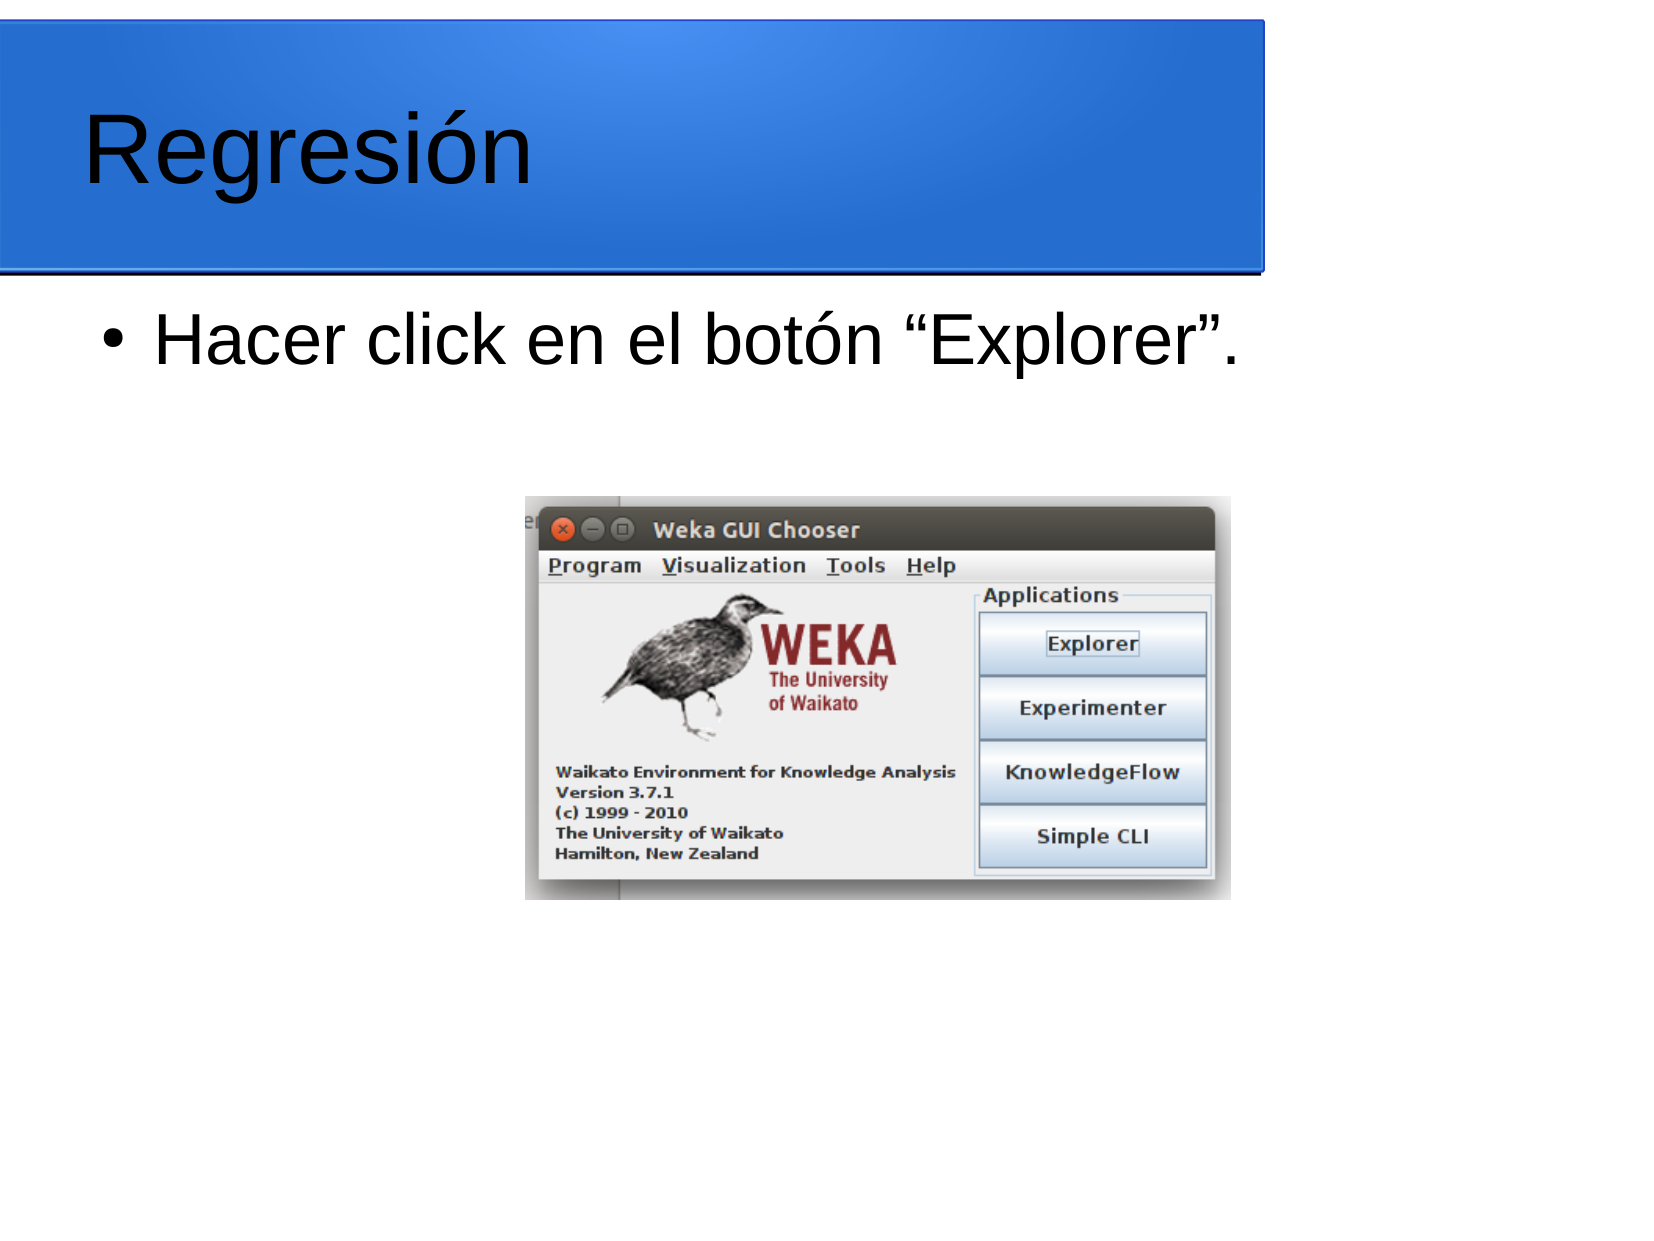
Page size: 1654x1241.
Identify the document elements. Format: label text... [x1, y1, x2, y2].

picture [525, 496, 1231, 901]
title Regresión [82, 47, 1235, 252]
list Hacer click en el botón “Explorer”. [82, 299, 1571, 1019]
